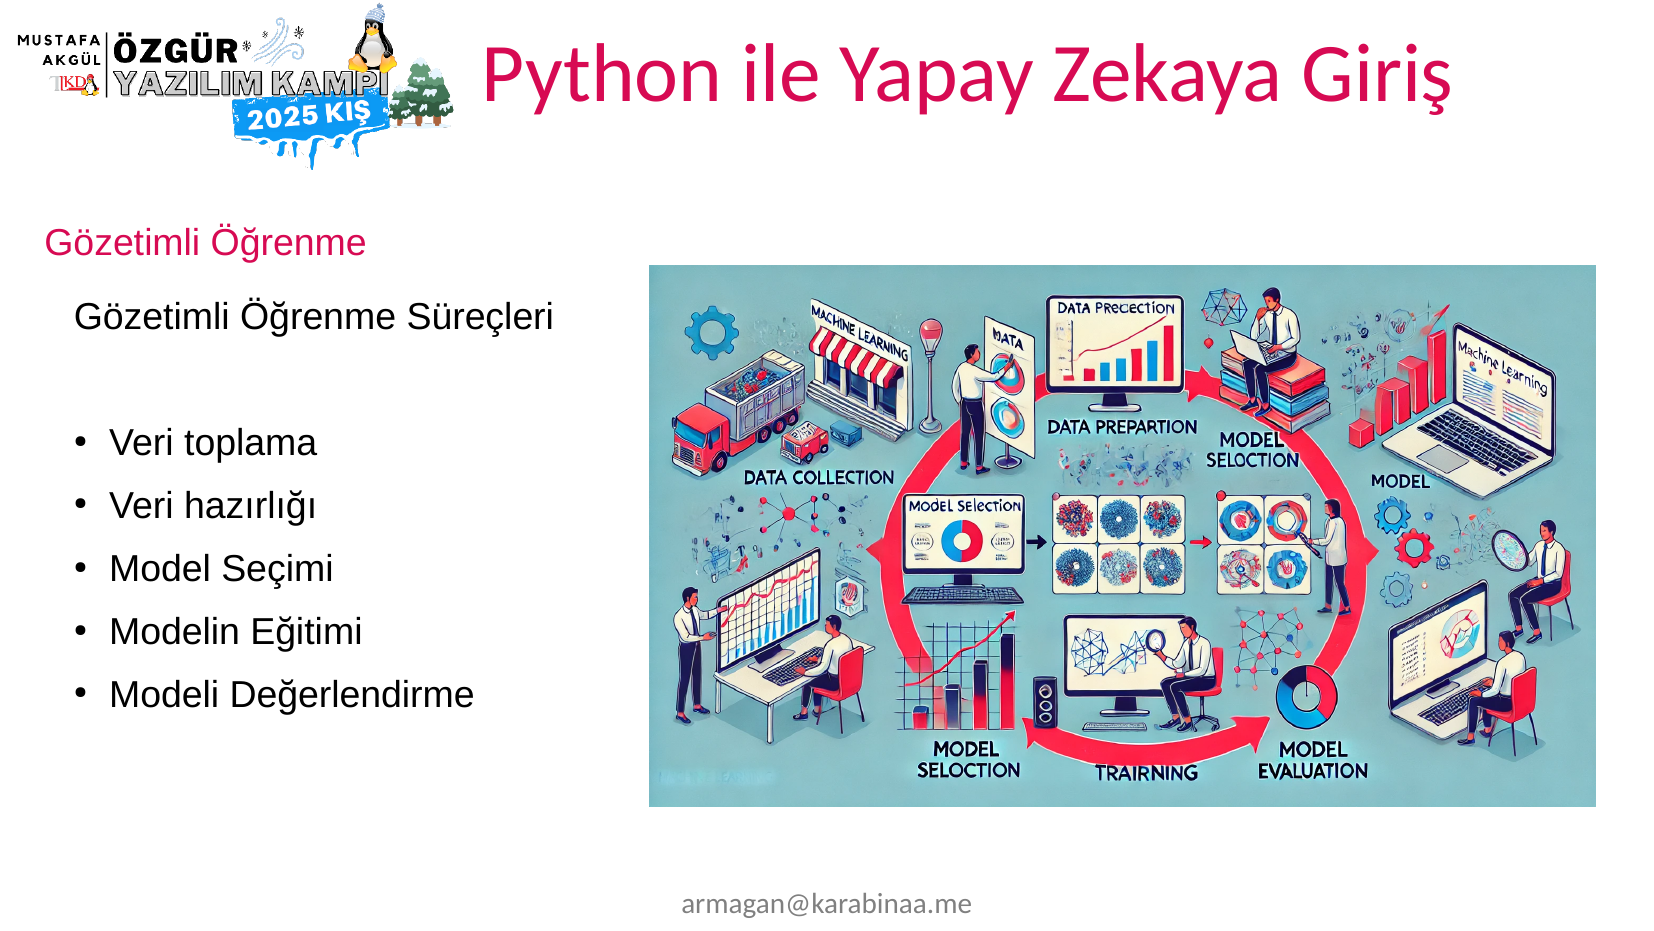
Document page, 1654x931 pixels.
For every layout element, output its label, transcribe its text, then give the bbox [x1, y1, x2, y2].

text_box Gözetimli Öğrenme Süreçleri Veri toplama Veri hazırlığı Model Seçimi Modelin Eğitimi Modeli Değerlendirme [59, 288, 621, 845]
text_box armagan@karabinaa.me [0, 877, 1654, 928]
text_box Gözetimli Öğrenme [29, 213, 854, 271]
picture [649, 265, 1596, 807]
picture [0, 0, 463, 177]
text_box Python ile Yapay Zekaya Giriş [467, 10, 1654, 126]
